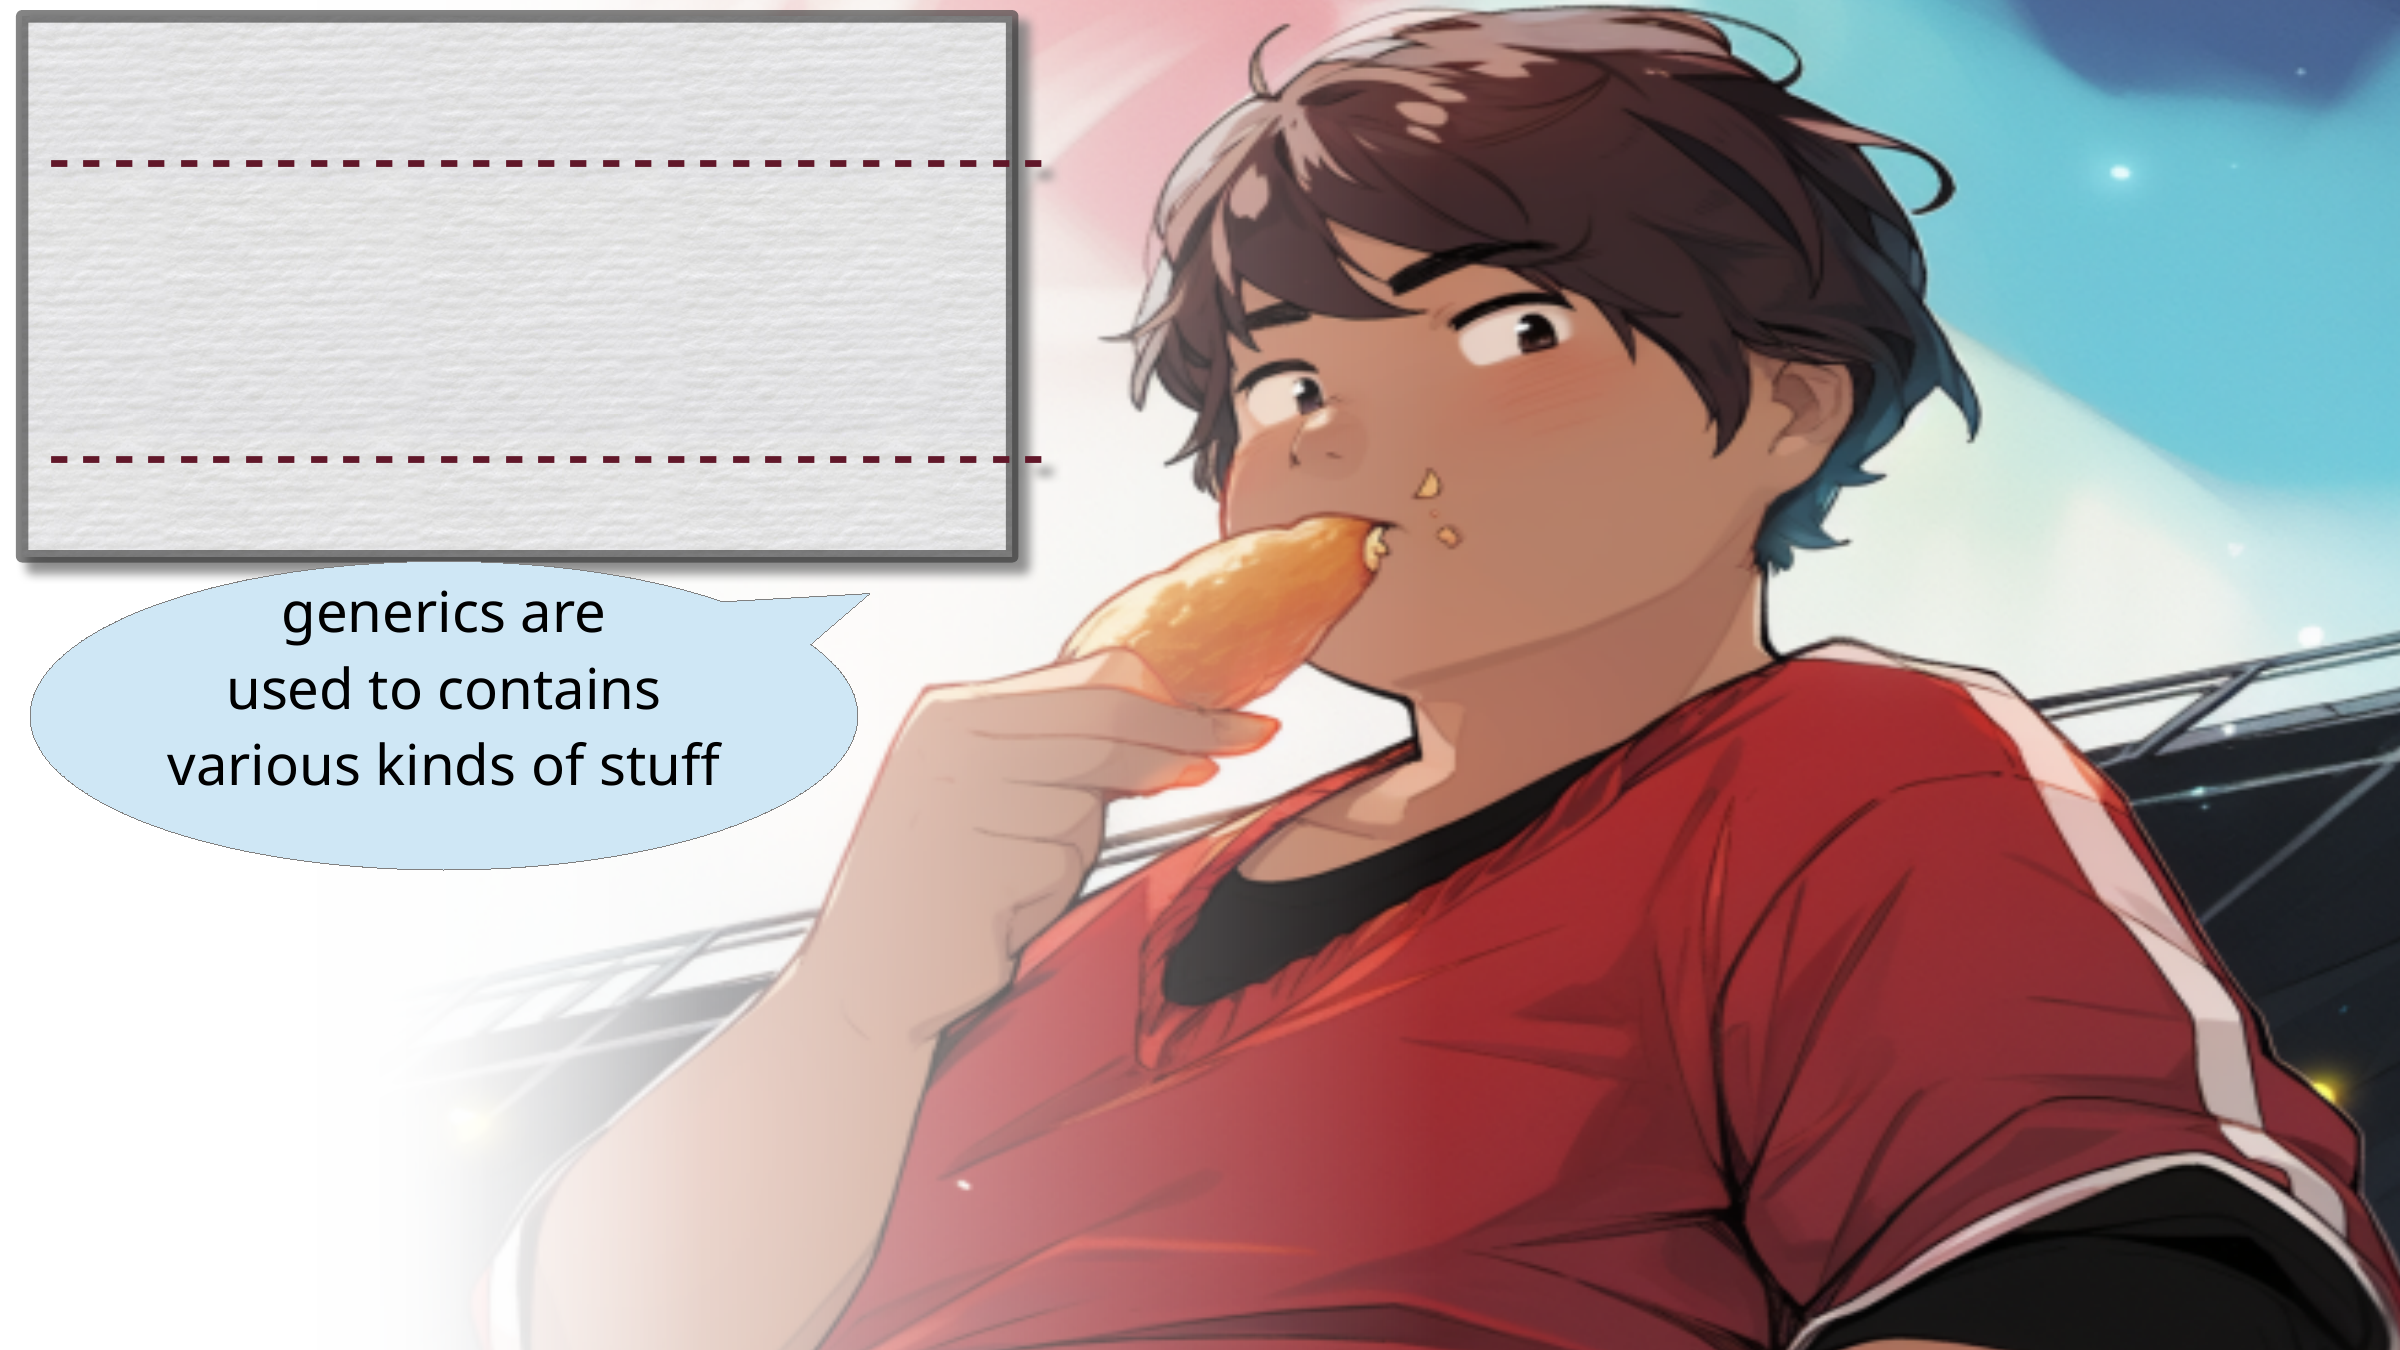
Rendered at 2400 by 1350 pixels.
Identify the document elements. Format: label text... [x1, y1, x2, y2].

text_box [315, 0, 1441, 1350]
picture [1441, 0, 2400, 1350]
text_box ------------------------------- ------------------------------- [22, 16, 1013, 557]
text_box generics are used to contains various kinds of stuff [30, 561, 870, 871]
